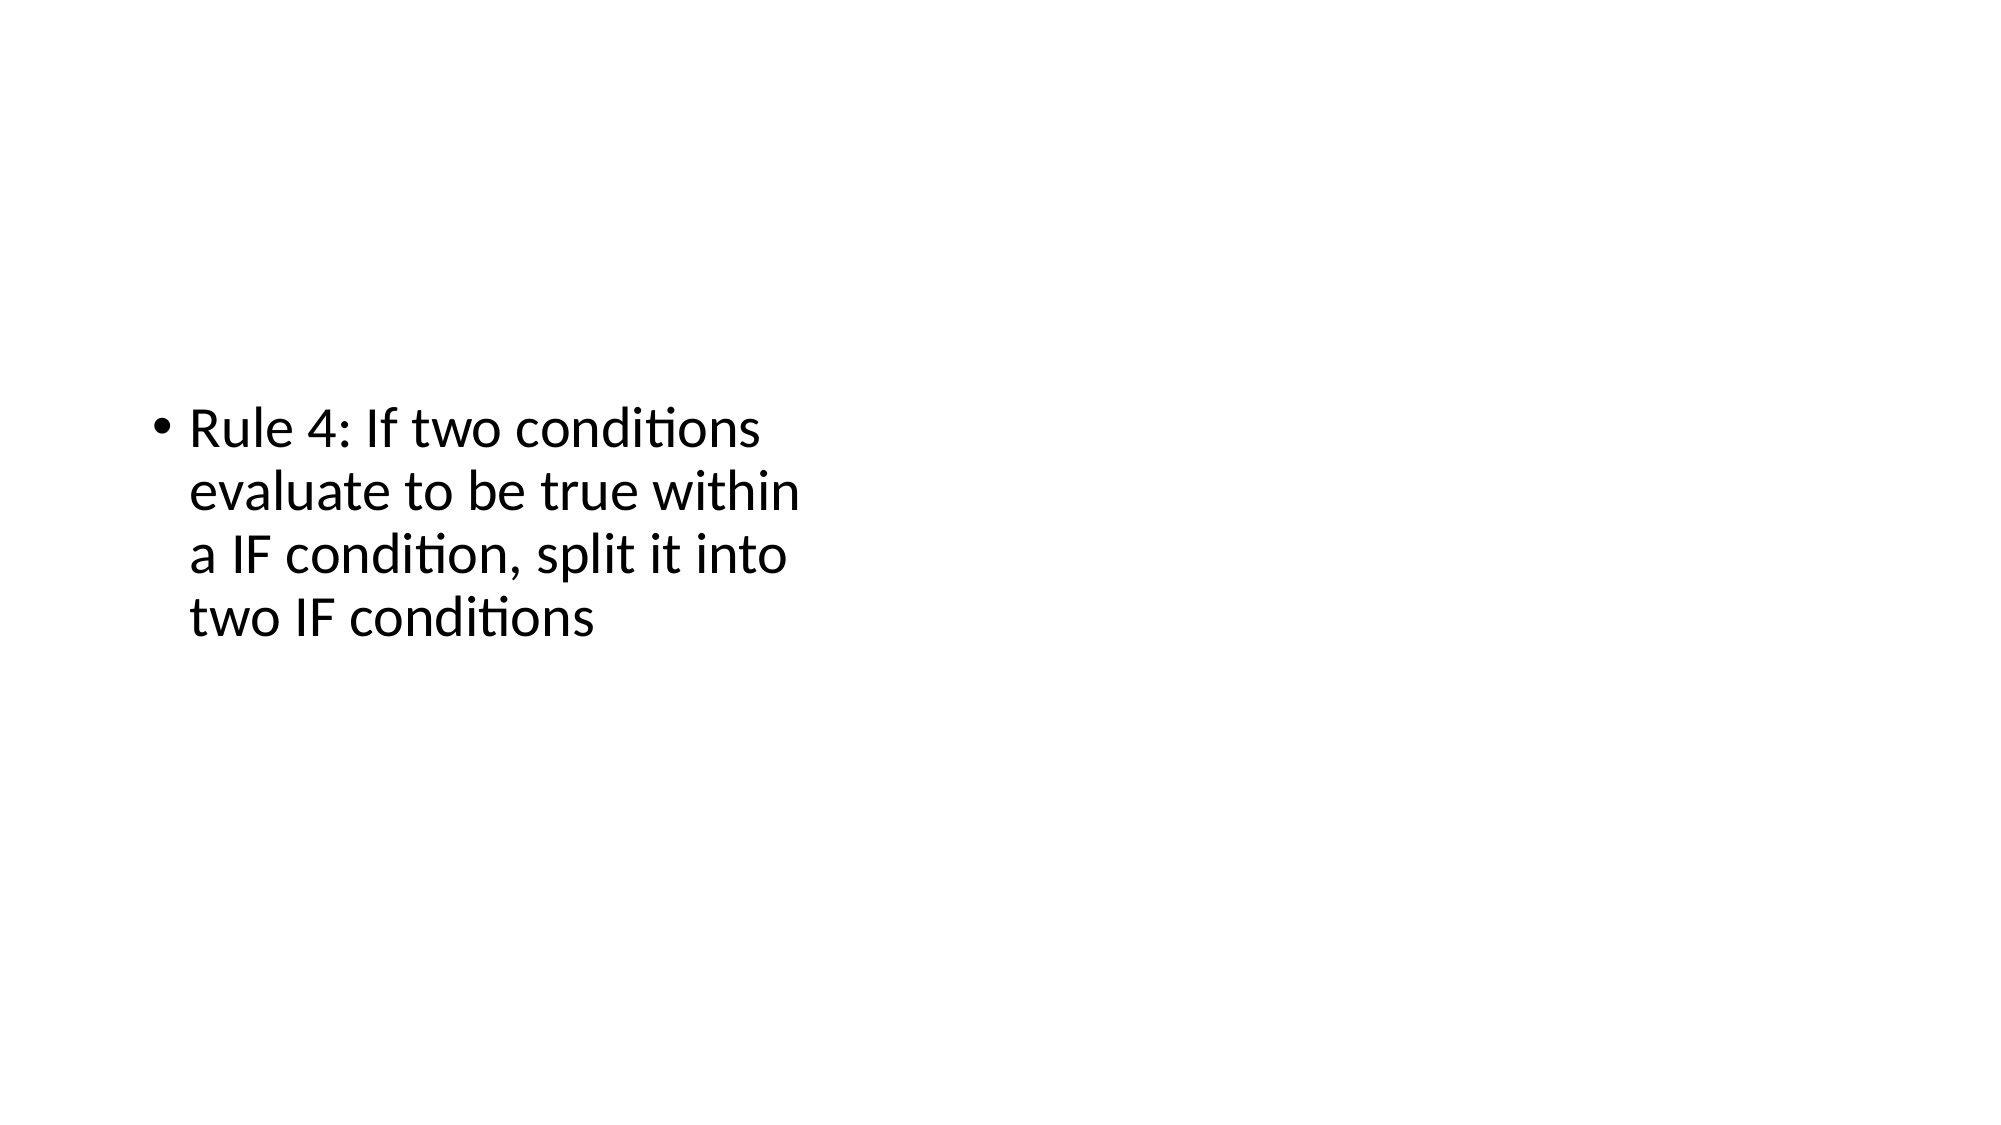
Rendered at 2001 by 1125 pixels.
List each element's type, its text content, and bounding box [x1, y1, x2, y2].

list Rule 4: If two conditions evaluate to be true within a IF condition, split it into two IF conditions [137, 299, 832, 1014]
